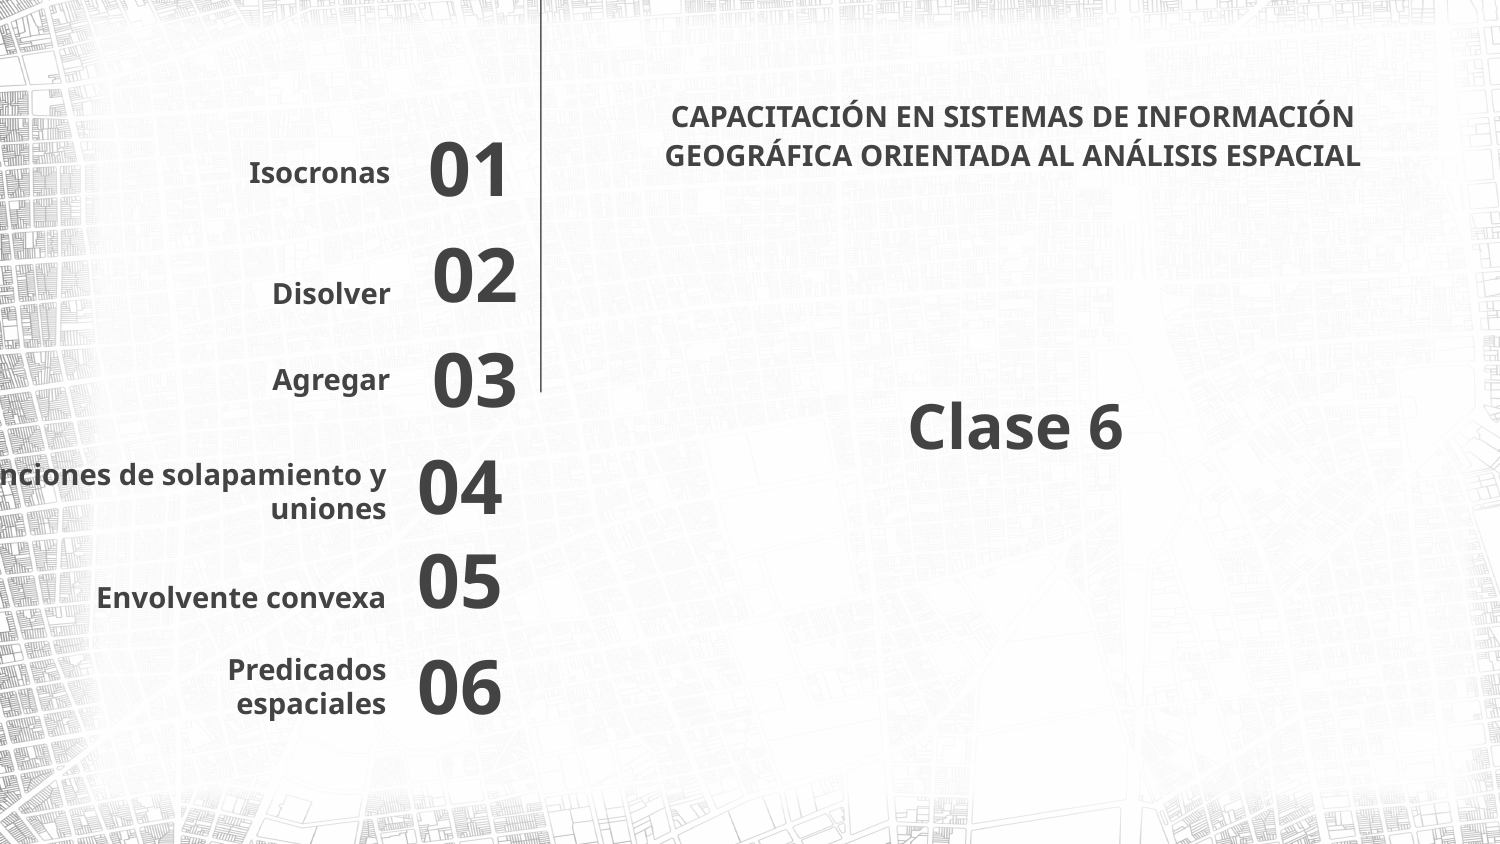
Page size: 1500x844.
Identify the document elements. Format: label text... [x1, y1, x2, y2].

picture [0, 0, 1500, 844]
text_box 03 [351, 330, 533, 426]
text_box Funciones de solapamiento y uniones [0, 446, 402, 541]
text_box 02 [351, 224, 533, 320]
text_box 06 [403, 637, 579, 733]
text_box 04 [403, 436, 579, 531]
text_box 01 [347, 118, 529, 214]
text_box 05 [403, 531, 579, 626]
text_box CAPACITACIÓN EN SISTEMAS DE INFORMACIÓN GEOGRÁFICA ORIENTADA AL ANÁLISIS ESPACIAL [609, 88, 1418, 258]
text_box Clase 6 [732, 347, 1300, 502]
text_box Isocronas [0, 110, 406, 205]
text_box Envolvente convexa [77, 534, 402, 630]
text_box Agregar [0, 316, 406, 412]
text_box Disolver [0, 230, 351, 316]
text_box Predicados espaciales [77, 641, 402, 736]
